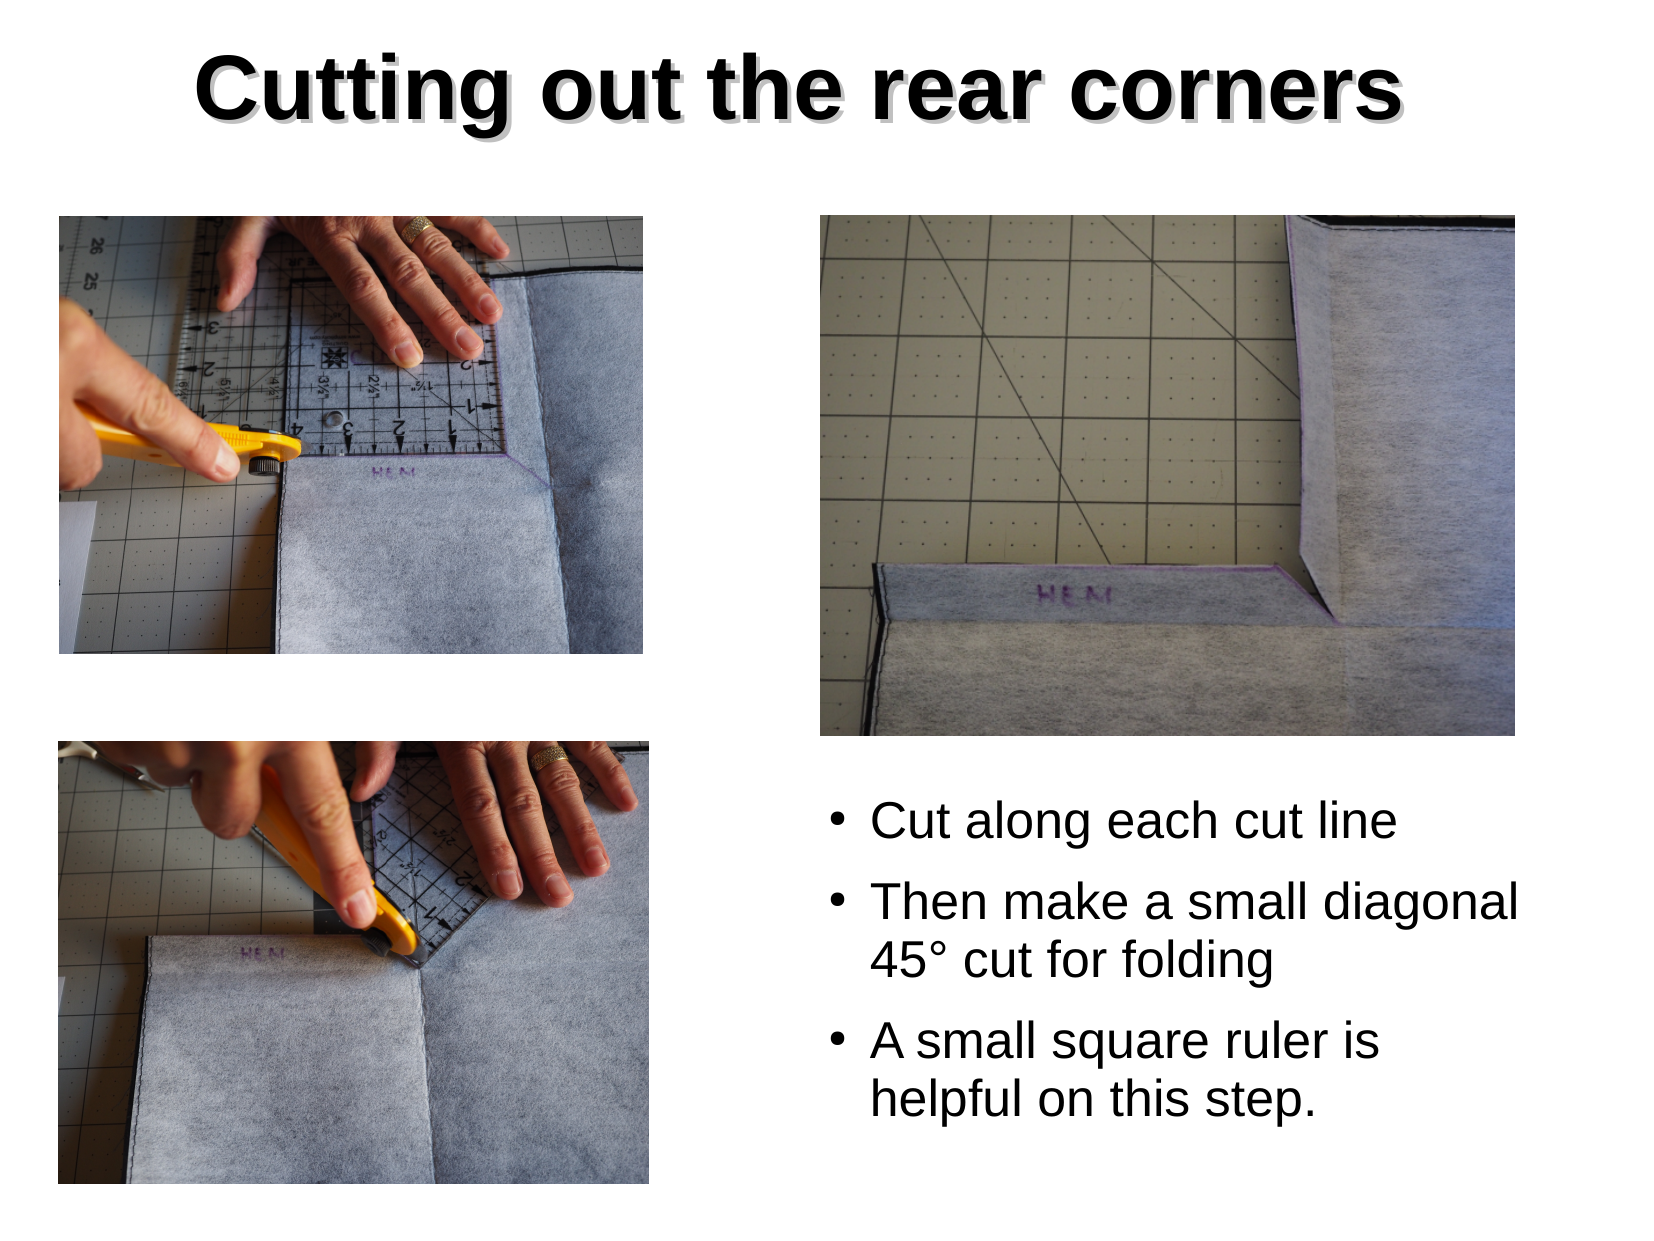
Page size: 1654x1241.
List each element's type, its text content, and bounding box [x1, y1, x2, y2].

picture [58, 741, 649, 1184]
title Cutting out the rear corners [55, 36, 1545, 140]
picture [59, 216, 643, 654]
list Cut along each cut line Then make a small diagonal 45° cut for folding A small square ruler is helpful on this step. [814, 791, 1541, 1135]
picture [820, 215, 1515, 736]
